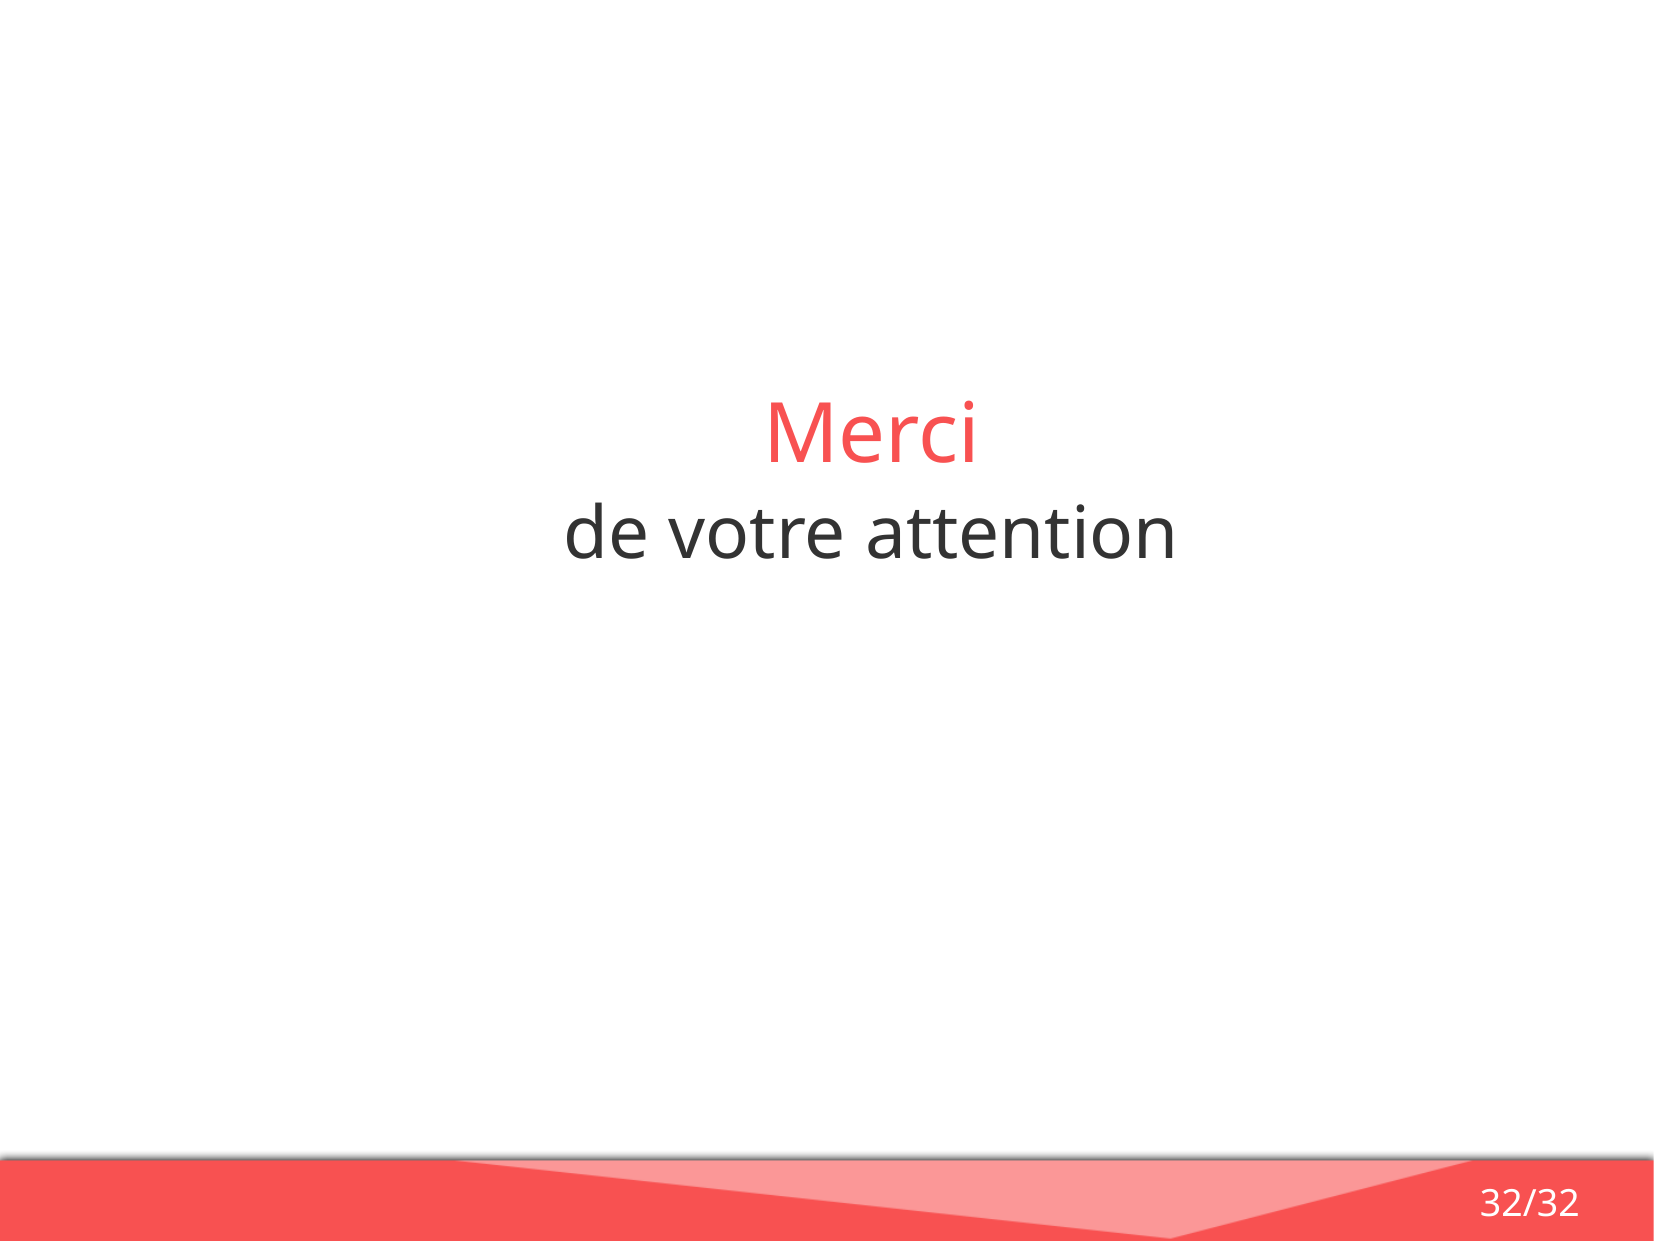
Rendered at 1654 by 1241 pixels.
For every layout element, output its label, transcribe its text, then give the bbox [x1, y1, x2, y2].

text_box <numéro>/32 [1479, 1169, 1654, 1233]
text_box Merci de votre attention [548, 366, 1105, 553]
picture [0, 0, 1654, 1241]
